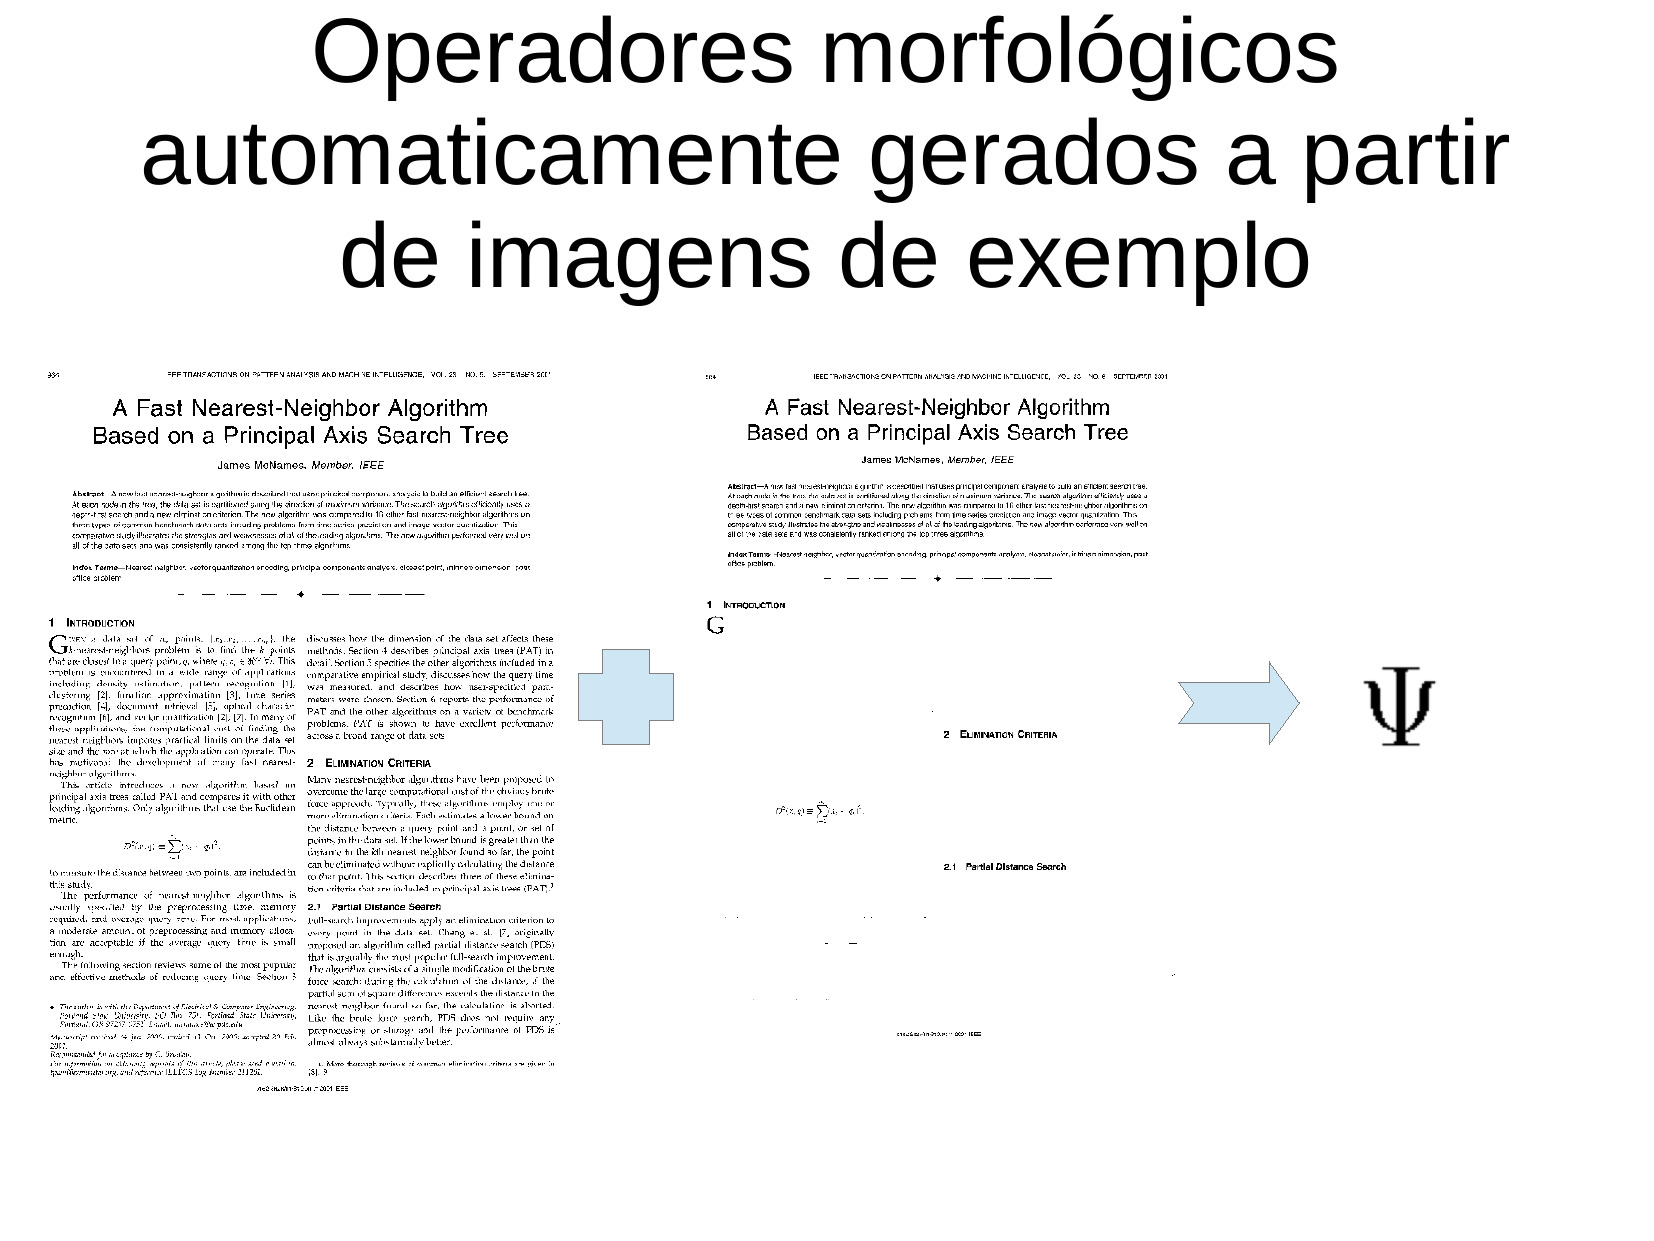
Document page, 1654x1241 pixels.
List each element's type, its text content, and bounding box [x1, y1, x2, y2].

picture [29, 349, 562, 1095]
picture [685, 352, 1179, 1040]
text_box [578, 649, 674, 745]
text_box [1178, 661, 1300, 745]
picture [1334, 623, 1466, 780]
title Operadores morfológicos automaticamente gerados a partir de imagens de exemplo [82, 0, 1571, 307]
